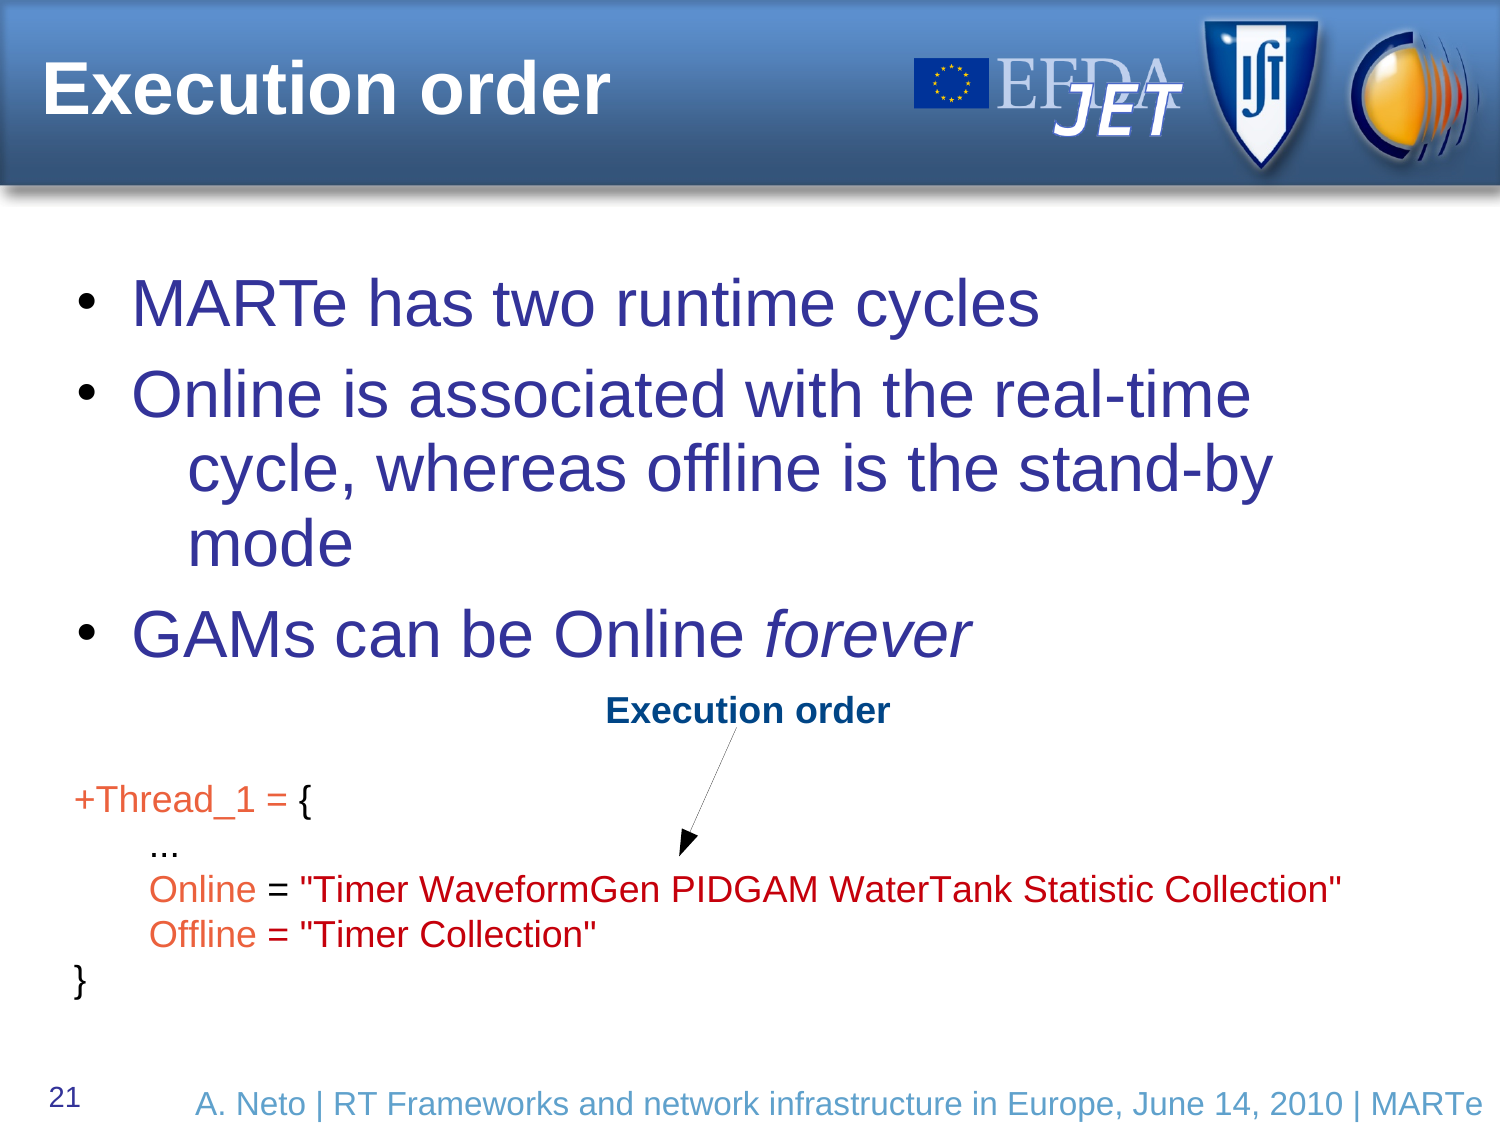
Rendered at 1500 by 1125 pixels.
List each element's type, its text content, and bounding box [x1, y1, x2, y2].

text_box Execution order [590, 679, 916, 739]
title Execution order [41, 0, 1128, 180]
list MARTe has two runtime cycles Online is associated with the real-time cycle, whereas offline is the stand-by mode GAMs can be Online forever [75, 262, 1425, 995]
picture [0, 0, 1500, 207]
text_box +Thread_1 = { ... Online = "Timer WaveformGen PIDGAM WaterTank Statistic Collection" Offline = "Timer Collection" } [59, 767, 1418, 1098]
